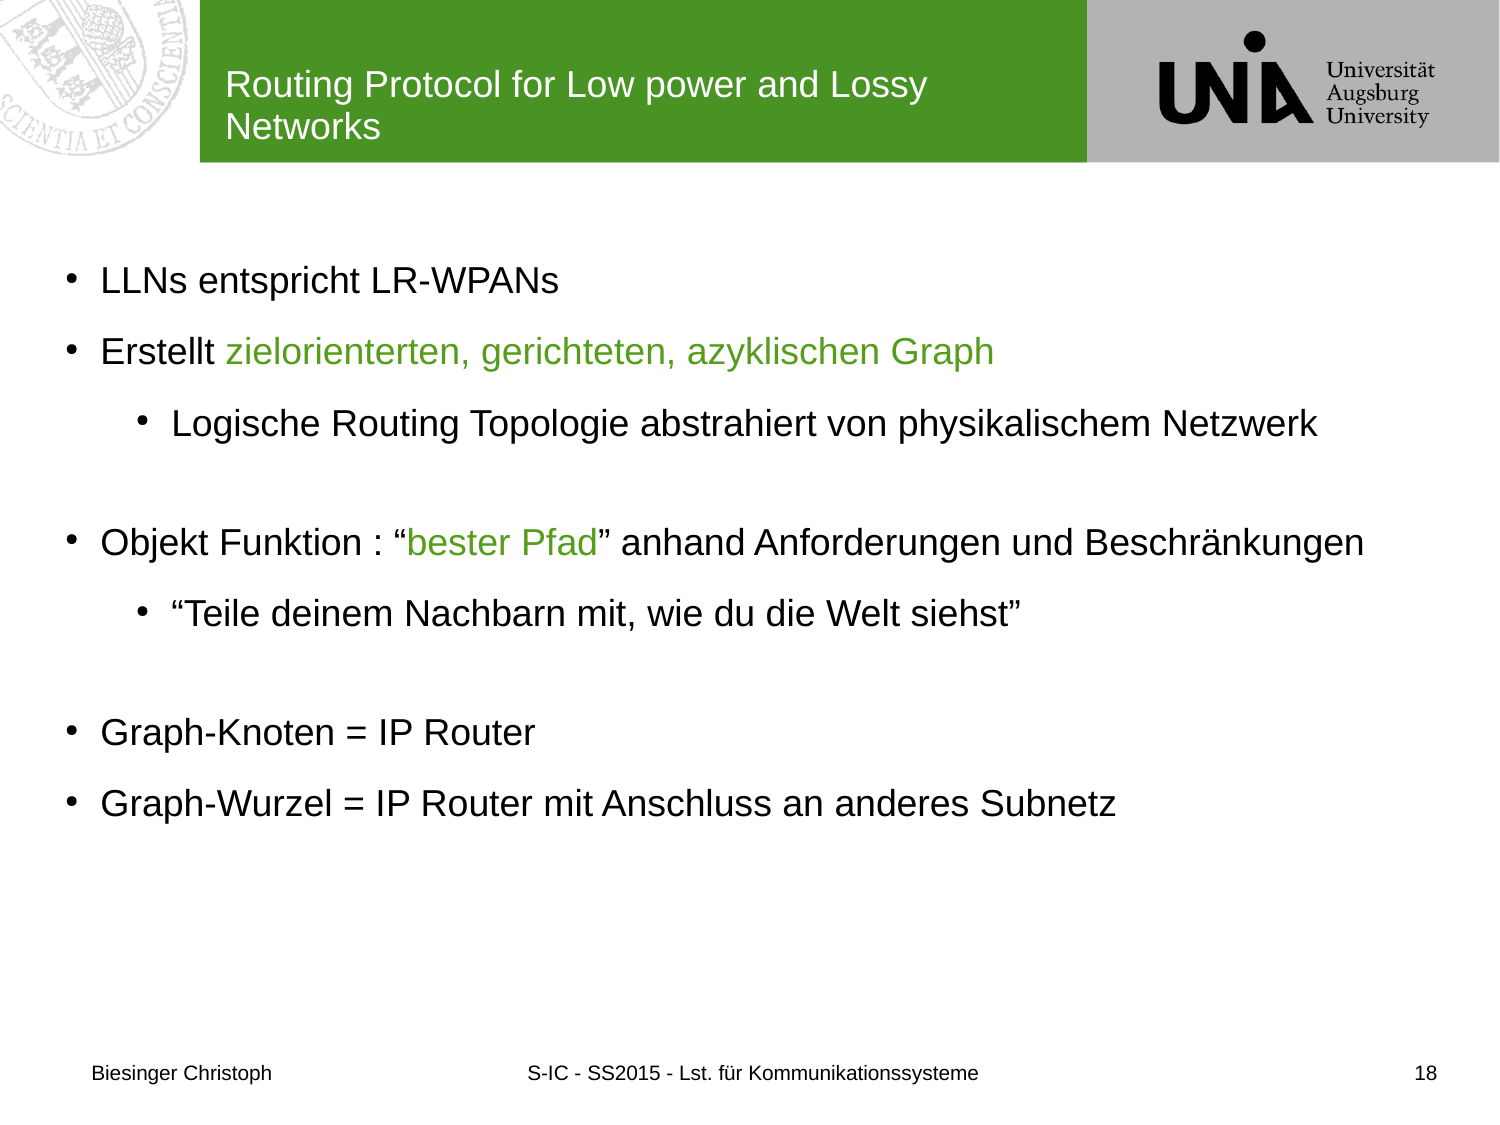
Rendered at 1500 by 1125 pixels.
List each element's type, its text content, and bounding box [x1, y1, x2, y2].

list LLNs entspricht LR-WPANs Erstellt zielorienterten, gerichteten, azyklischen Graph Logische Routing Topologie abstrahiert von physikalischem Netzwerk Objekt Funktion : “bester Pfad” anhand Anforderungen und Beschränkungen “Teile deinem Nachbarn mit, wie du die Welt siehst” Graph-Knoten = IP Router Graph-Wurzel = IP Router mit Anschluss an anderes Subnetz [64, 255, 1415, 998]
picture [1122, 12, 1488, 271]
slide_number Biesinger Christoph [76, 1035, 389, 1110]
picture [0, 0, 188, 156]
footer S-IC - SS2015 - Lst. für Kommunikationssysteme [512, 1035, 1123, 1110]
title Routing Protocol for Low power and Lossy Networks [225, 50, 1088, 163]
slide_number <Nummer> [1175, 1035, 1452, 1110]
